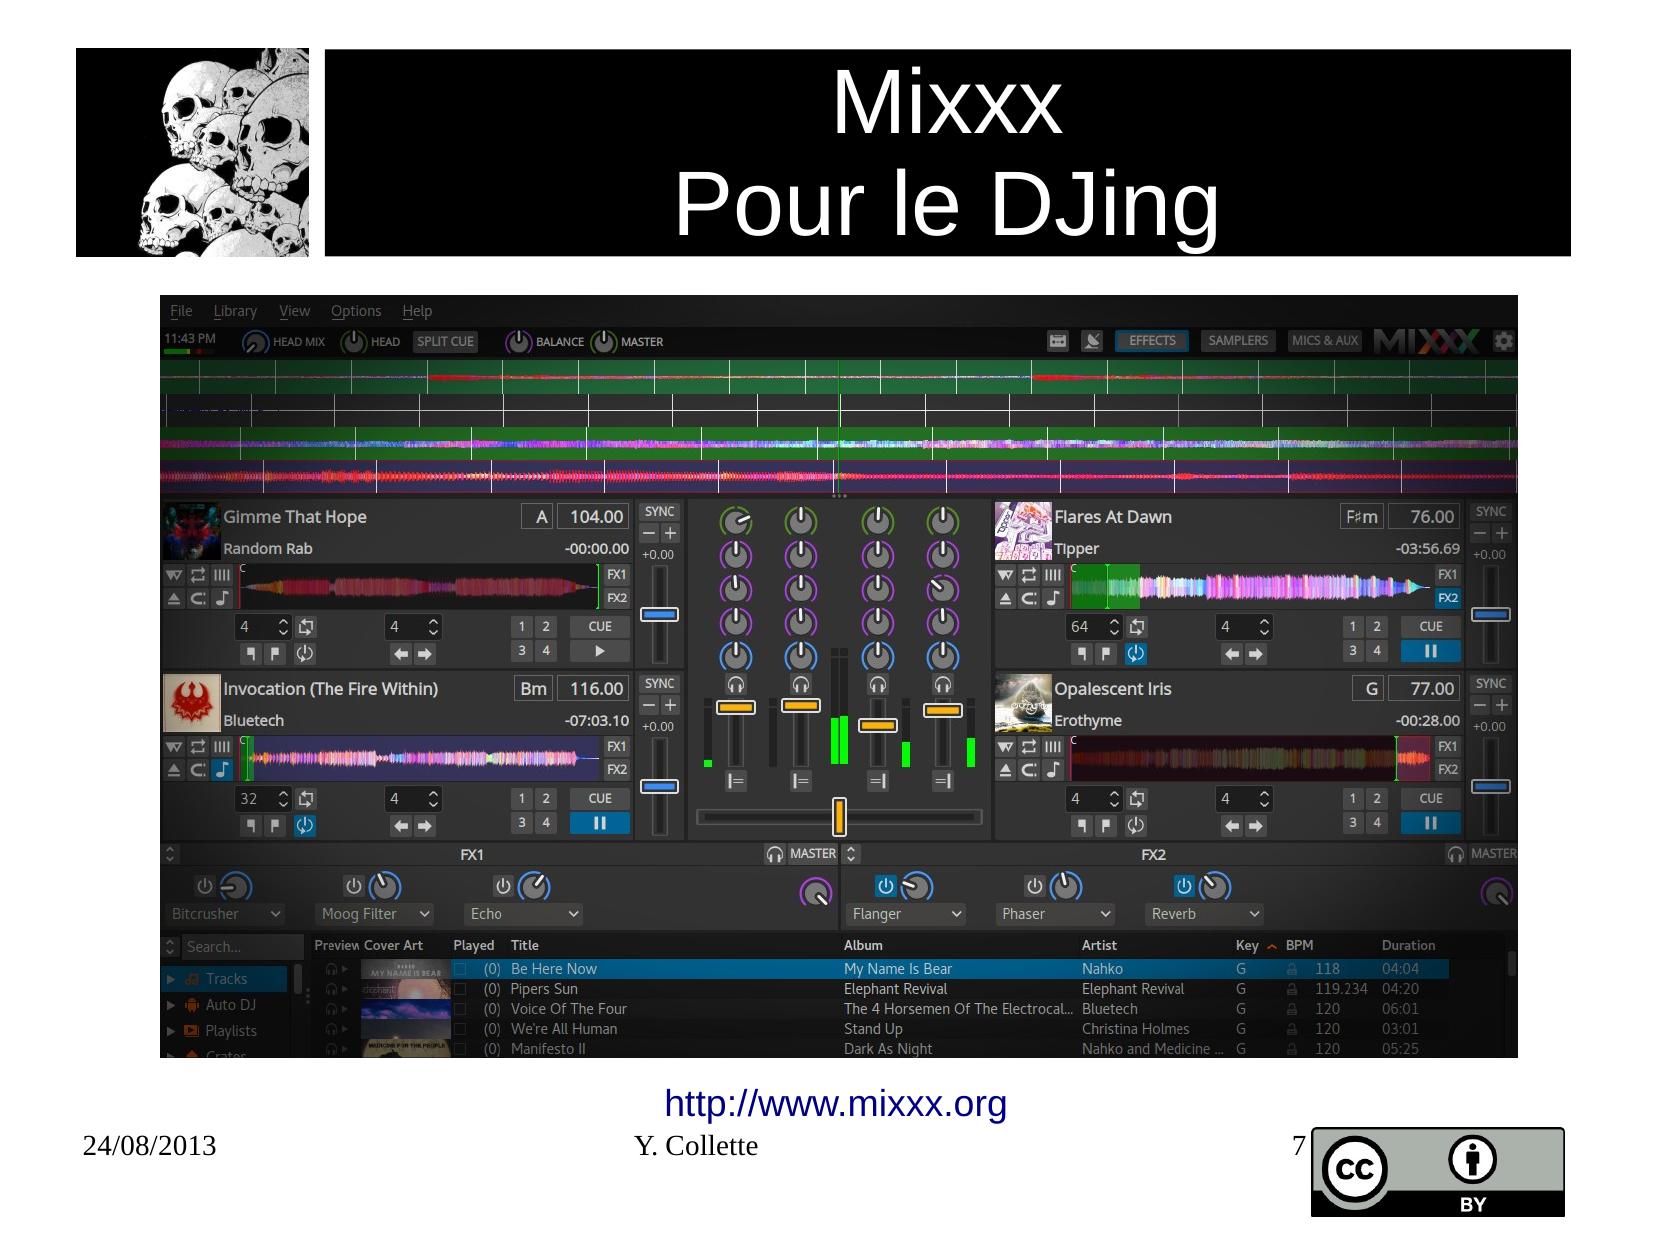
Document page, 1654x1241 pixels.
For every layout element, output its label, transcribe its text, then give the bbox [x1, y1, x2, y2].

picture [1311, 1127, 1565, 1217]
text_box http://www.mixxx.org [649, 1074, 1040, 1132]
picture [160, 295, 1518, 1058]
picture [76, 48, 309, 257]
title Mixxx Pour le DJing [324, 49, 1571, 257]
